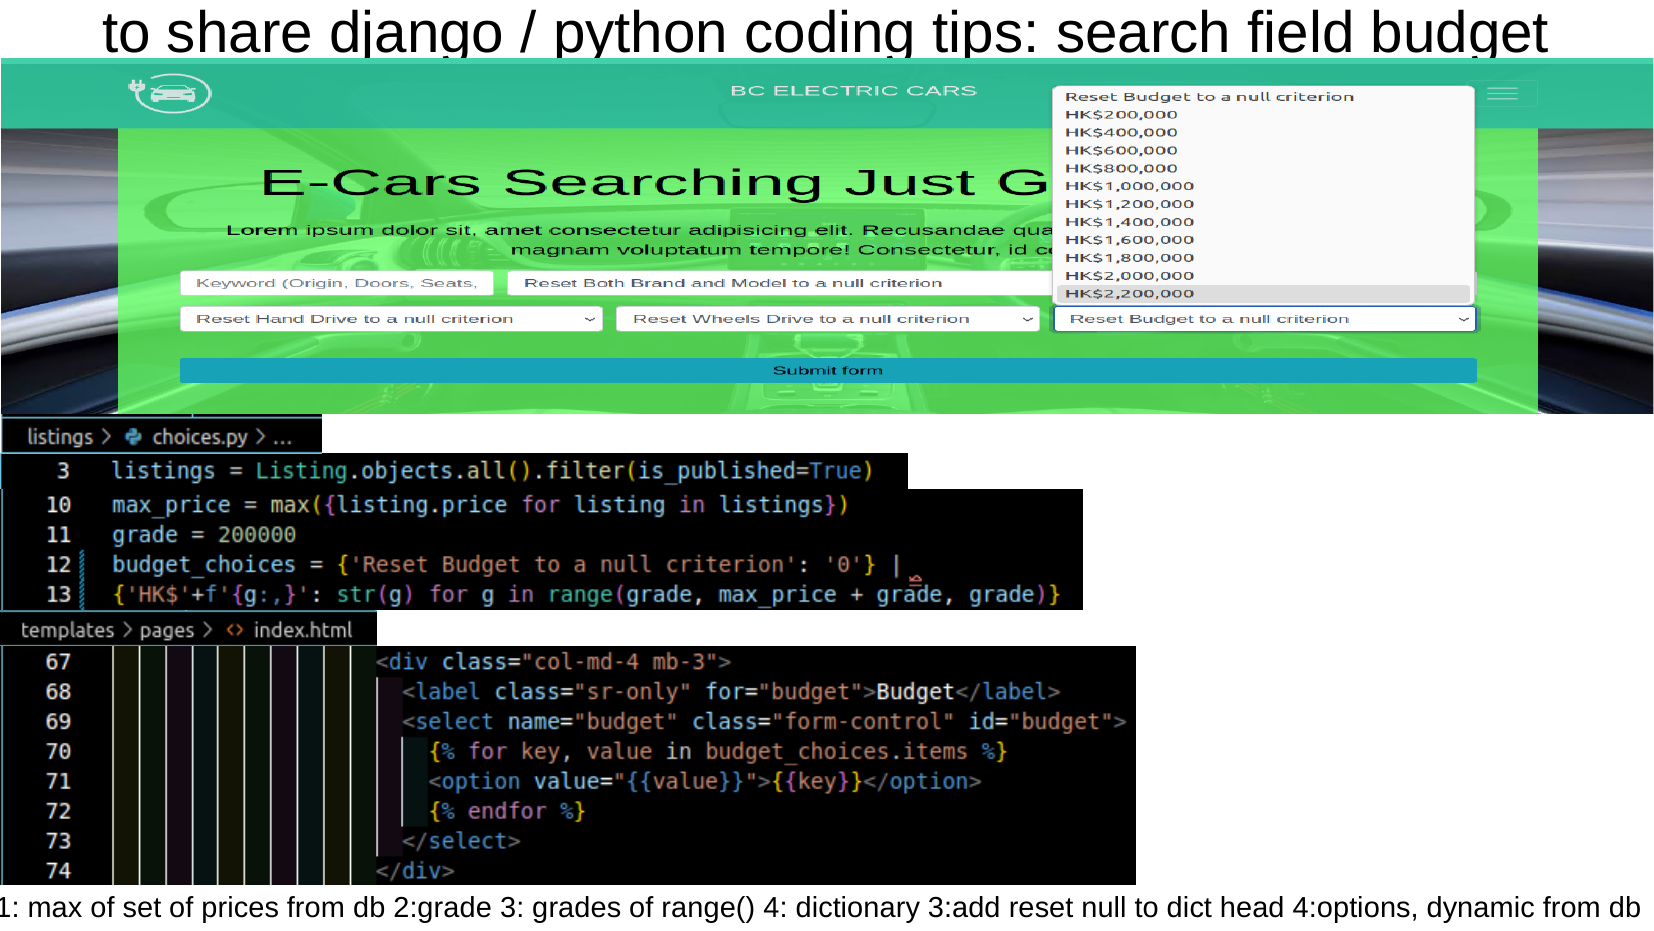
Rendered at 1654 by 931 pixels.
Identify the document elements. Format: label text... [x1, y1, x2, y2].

list 1: max of set of prices from db 2:grade 3: grades of range() 4: dictionary 3:add reset null to dict head 4:options, dynamic from db [0, 891, 1647, 931]
picture [0, 58, 1654, 885]
title to share django / python coding tips: search field budget [0, 0, 1654, 66]
